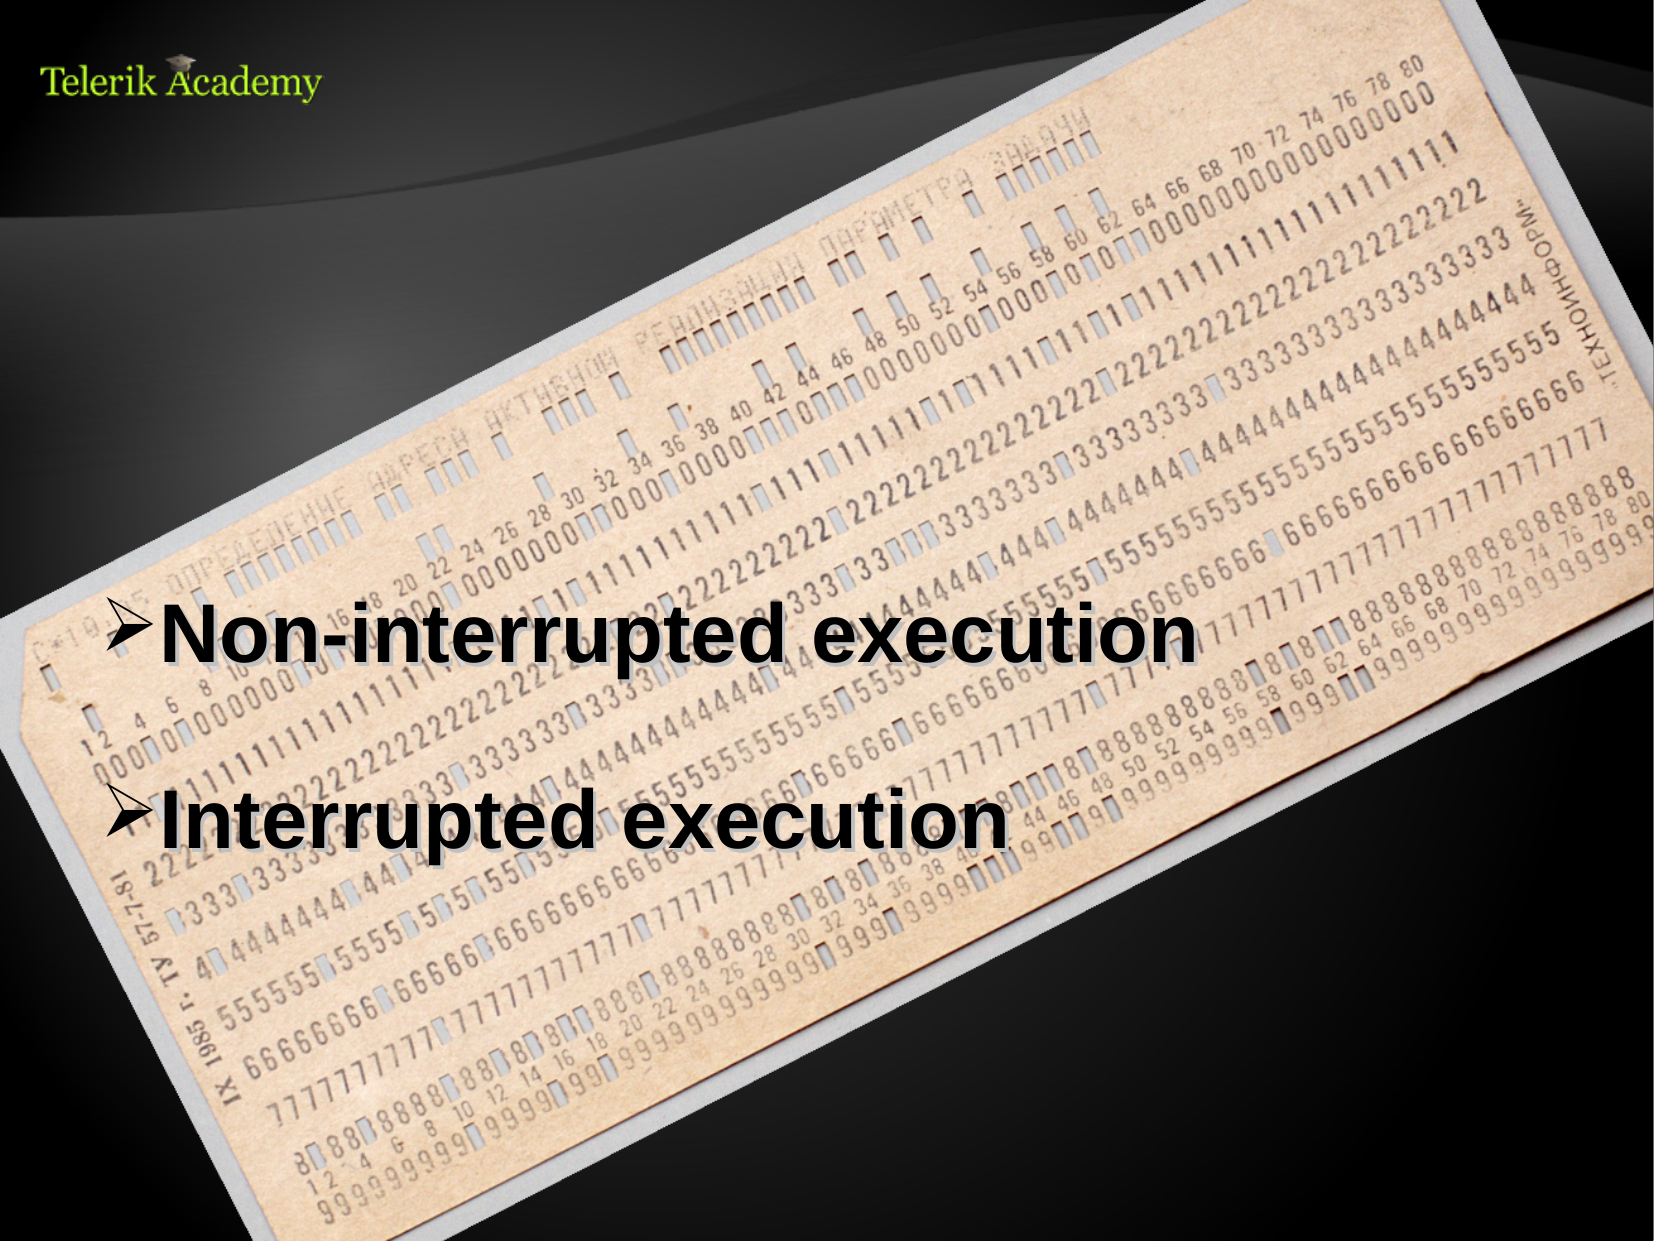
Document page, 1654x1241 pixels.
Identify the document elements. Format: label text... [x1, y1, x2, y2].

picture [0, 0, 1654, 1241]
subtitle Non-interrupted execution Interrupted execution [100, 366, 1556, 1087]
